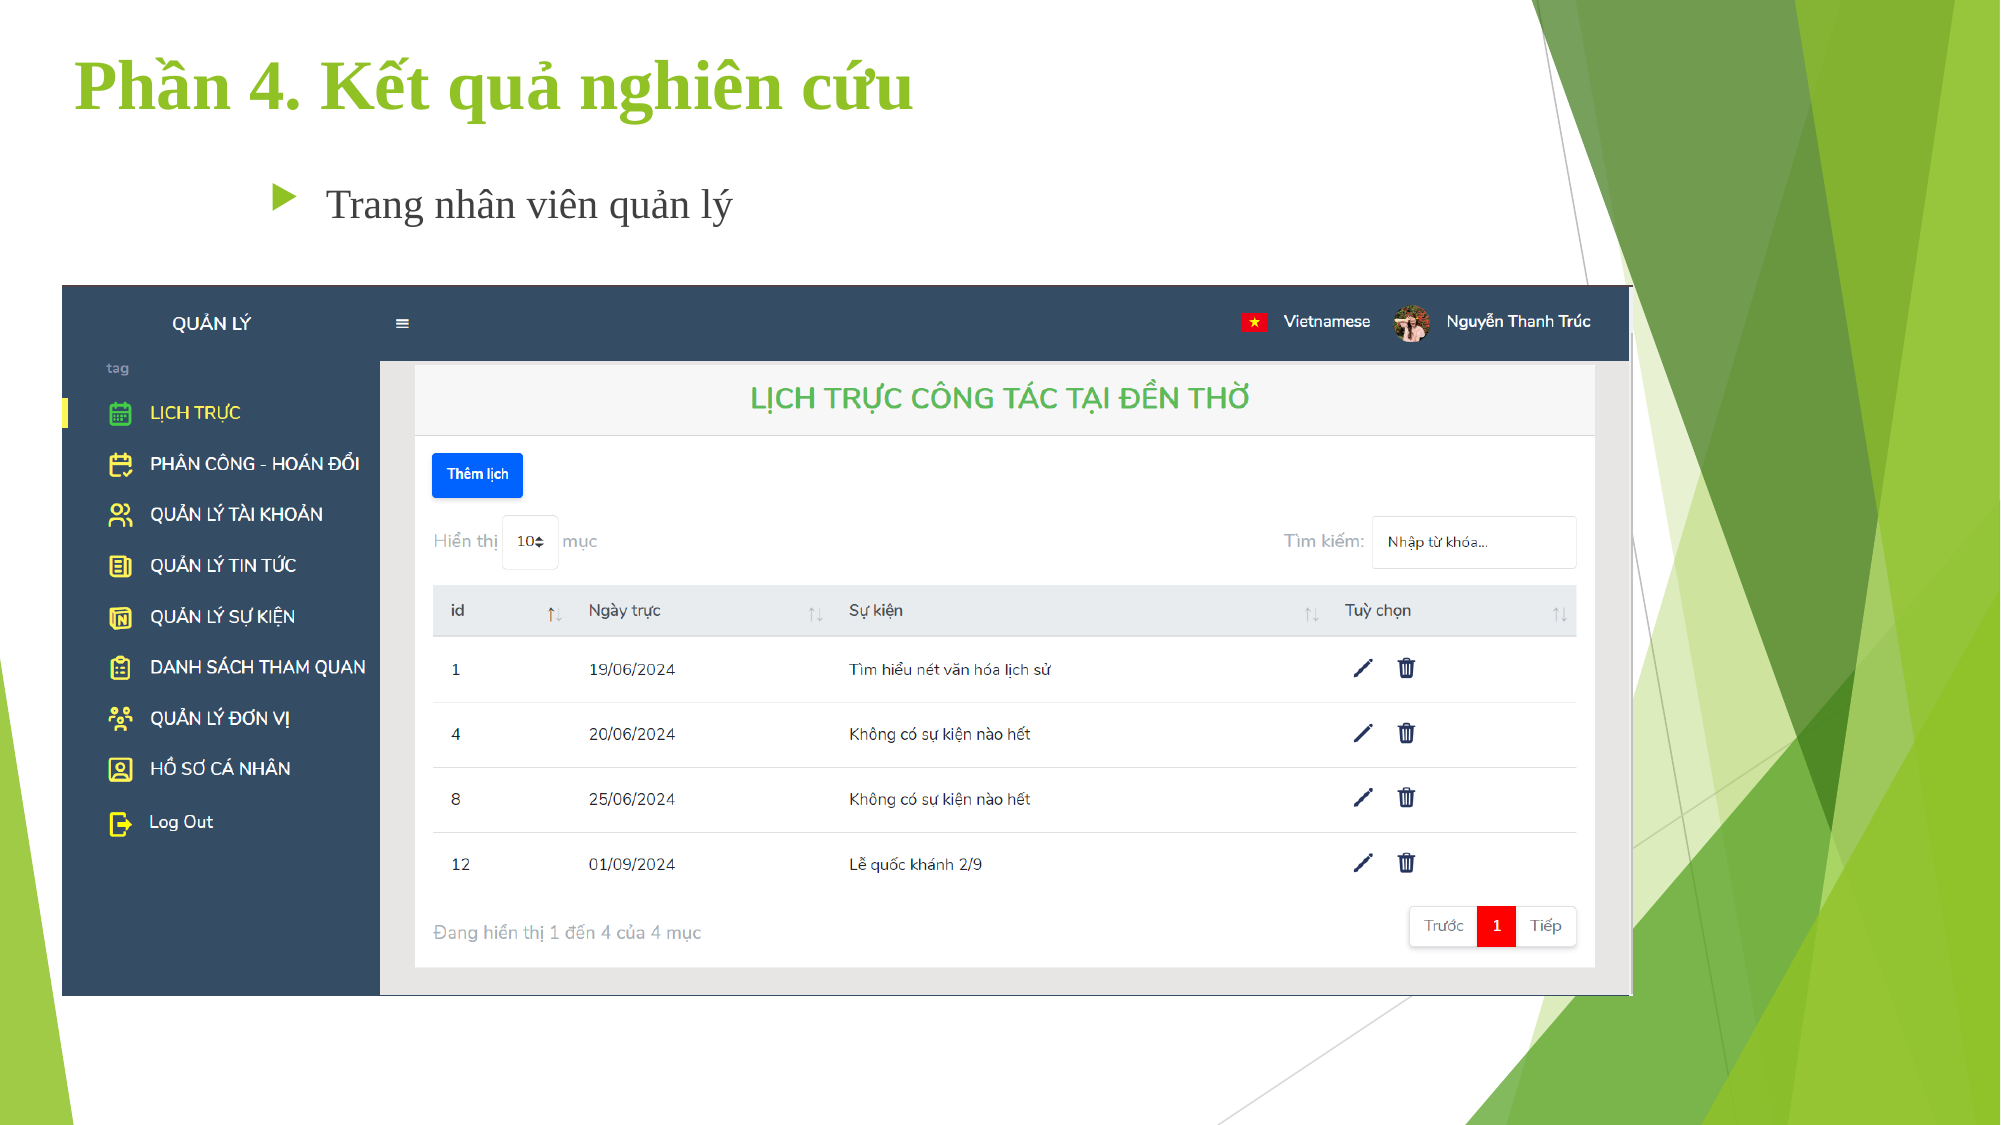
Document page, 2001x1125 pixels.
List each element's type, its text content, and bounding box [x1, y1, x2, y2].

list Trang nhân viên quản lý [254, 128, 848, 249]
title Phần 4. Kết quả nghiên cứu [0, 0, 1103, 184]
picture [62, 286, 1633, 997]
